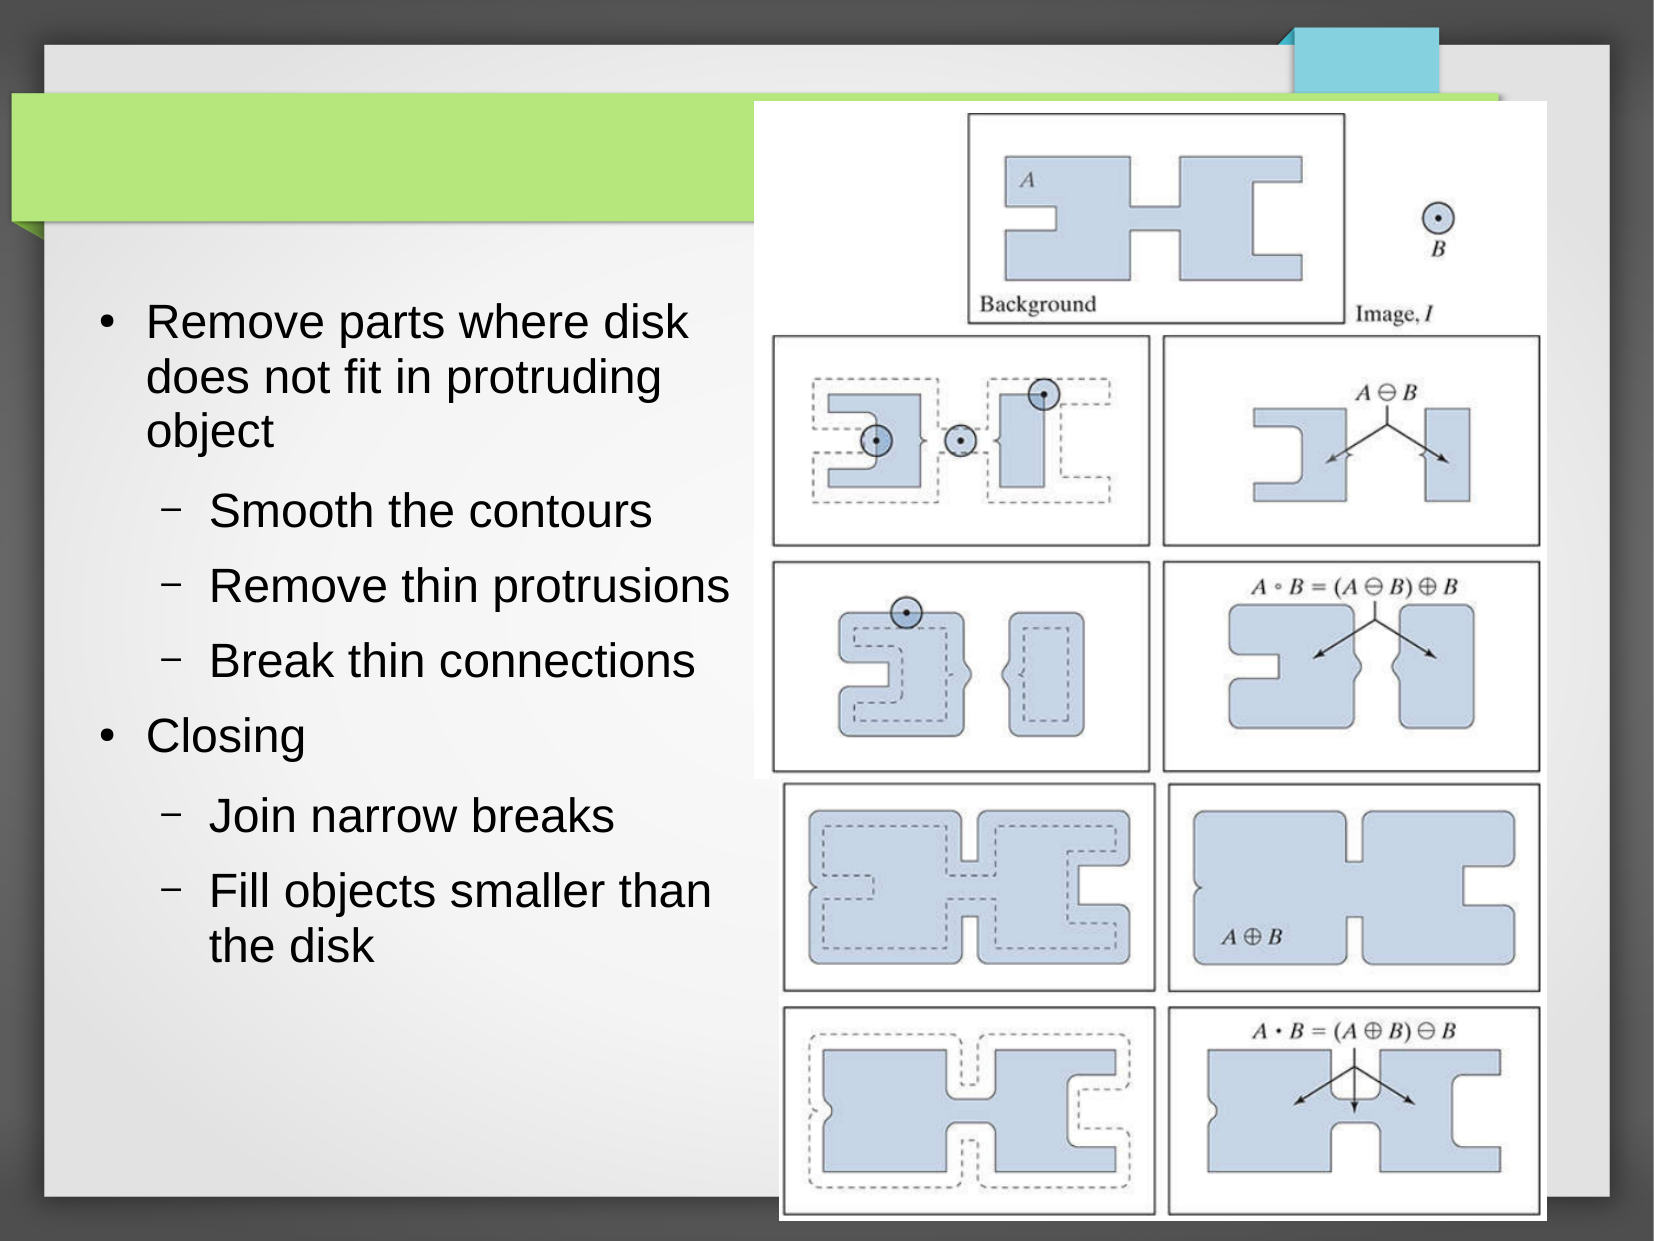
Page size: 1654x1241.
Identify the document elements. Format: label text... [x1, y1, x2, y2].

picture [0, 0, 1654, 1241]
list Remove parts where disk does not fit in protruding object Smooth the contours Remove thin protrusions Break thin connections Closing Join narrow breaks Fill objects smaller than the disk [82, 295, 737, 1015]
